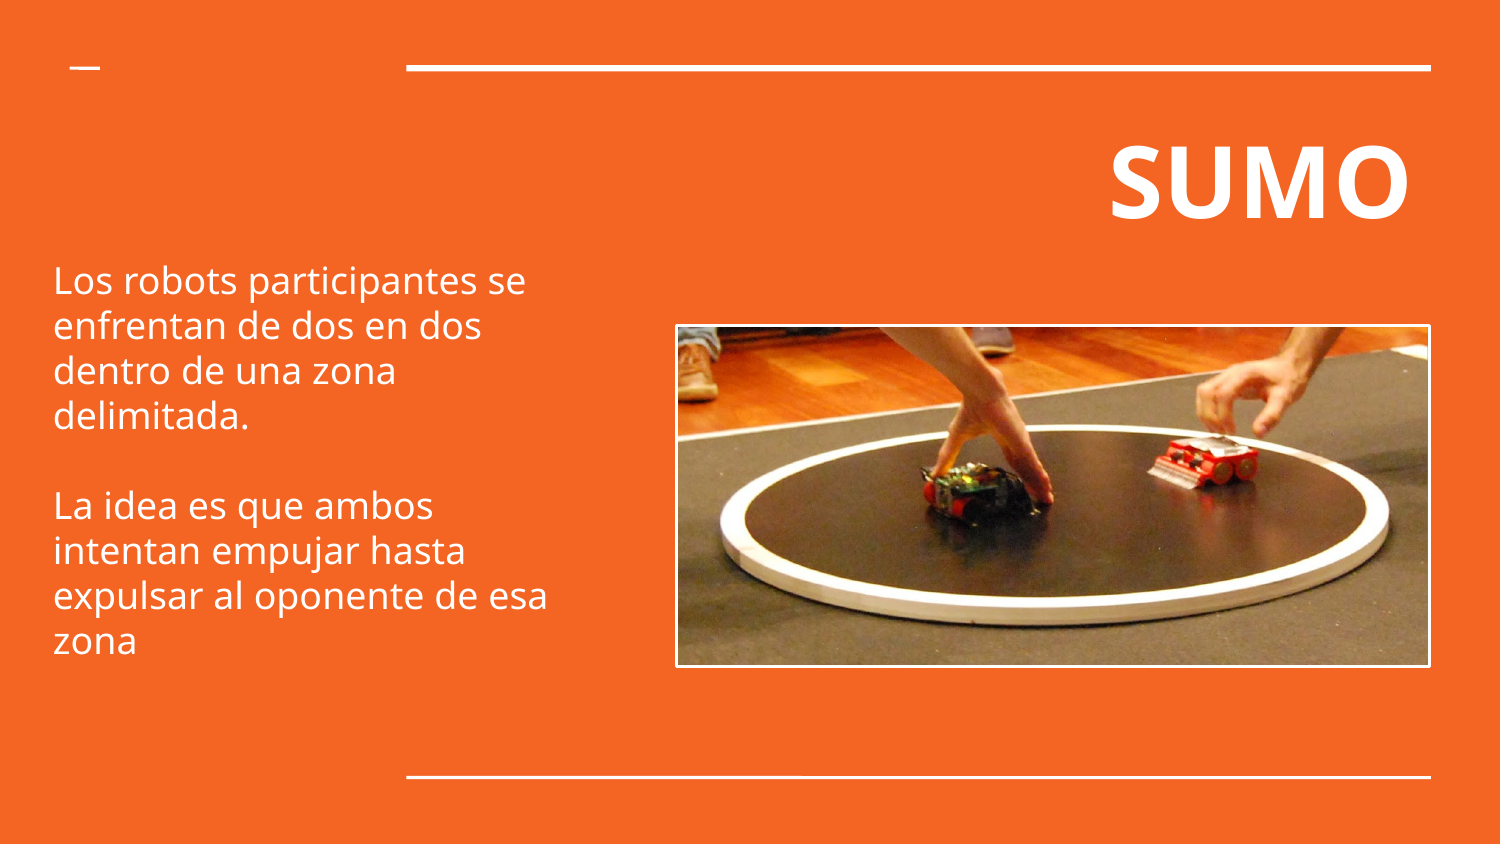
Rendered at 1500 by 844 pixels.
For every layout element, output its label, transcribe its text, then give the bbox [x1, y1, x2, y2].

title SUMO [389, 103, 1428, 243]
picture [677, 326, 1428, 666]
subtitle Los robots participantes se enfrentan de dos en dos dentro de una zona delimitada. La idea es que ambos intentan empujar hasta expulsar al oponente de esa zona [37, 196, 606, 714]
